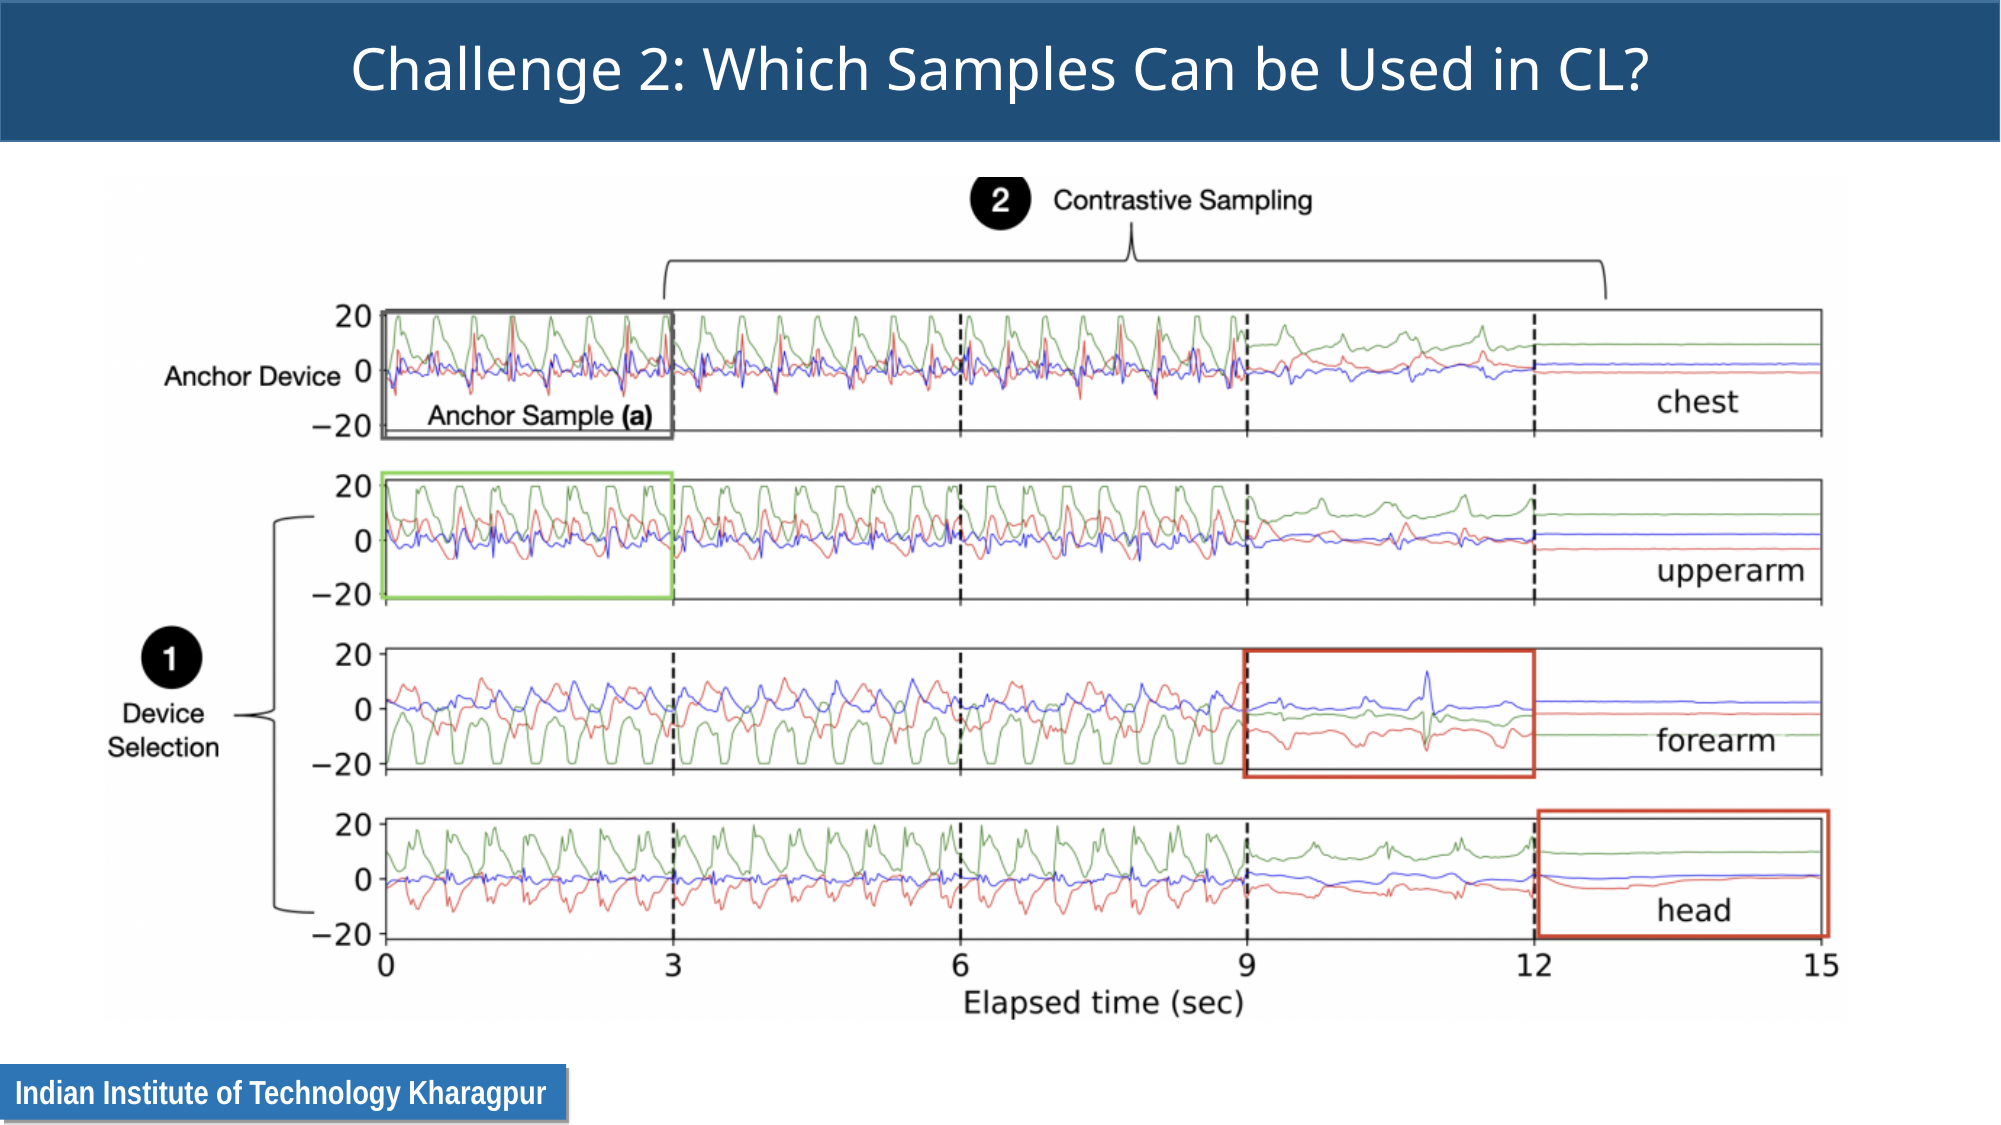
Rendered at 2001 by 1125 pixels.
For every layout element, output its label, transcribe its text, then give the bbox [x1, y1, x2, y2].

title Challenge 2: Which Samples Can be Used in CL? [0, 1, 2000, 141]
picture [104, 177, 1896, 1036]
